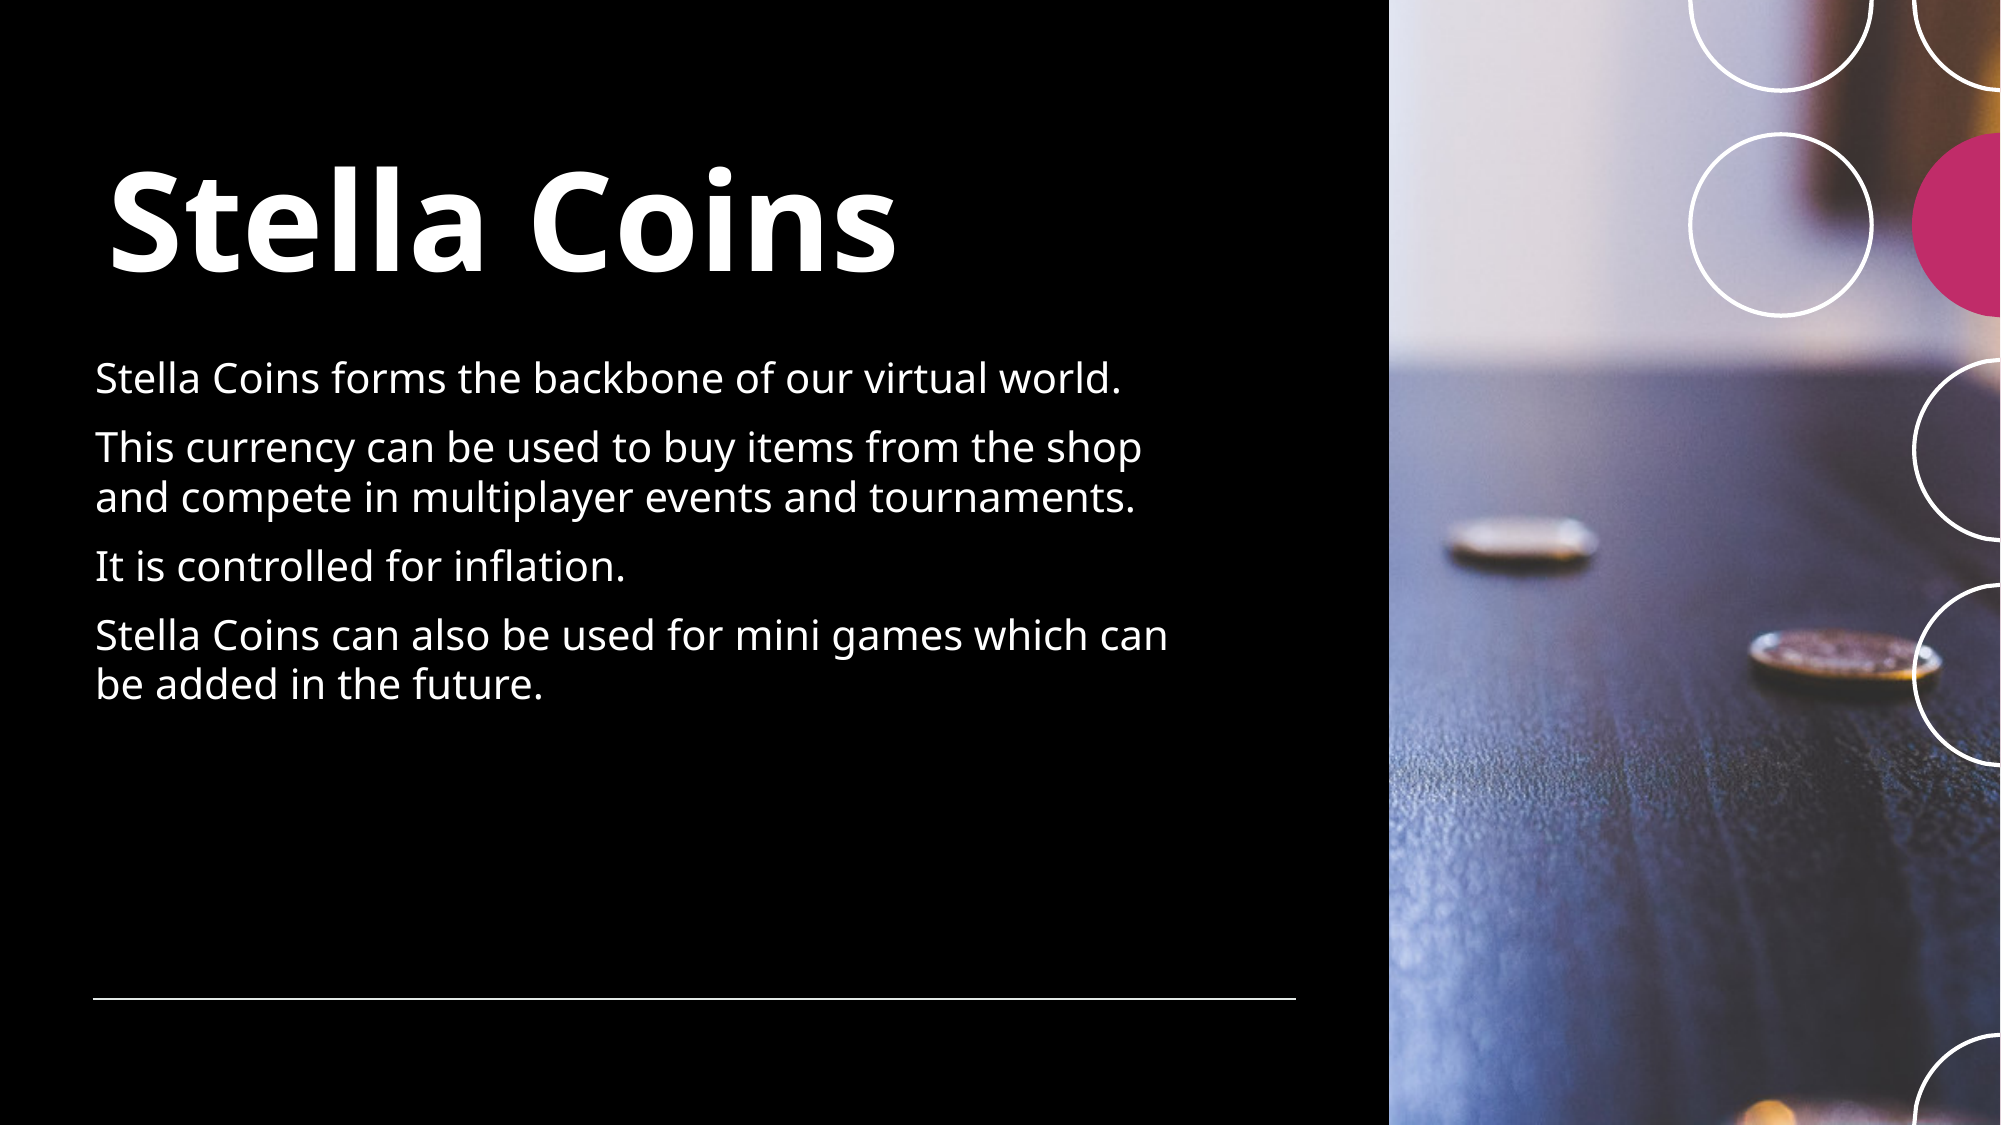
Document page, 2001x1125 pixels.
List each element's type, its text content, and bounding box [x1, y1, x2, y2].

text_box [1912, 0, 2000, 93]
text_box [1688, 0, 1874, 93]
list Stella Coins forms the backbone of our virtual world. This currency can be used to buy items from the shop and compete in multiplayer events and tournaments. It is controlled for inflation. Stella Coins can also be used for mini games which can be added in the future. [80, 297, 1224, 716]
text_box [1911, 132, 2000, 318]
text_box [1912, 1032, 2000, 1125]
picture [1917, 0, 2000, 88]
picture [1389, 0, 2000, 1125]
text_box [1688, 132, 1874, 318]
text_box [0, 0, 1389, 1125]
picture [1917, 587, 2000, 763]
title Stella Coins [92, 126, 1237, 597]
text_box [1912, 582, 2000, 768]
text_box [1912, 357, 2000, 543]
picture [1917, 1037, 2000, 1125]
picture [1693, 0, 1869, 88]
picture [1917, 362, 2000, 538]
